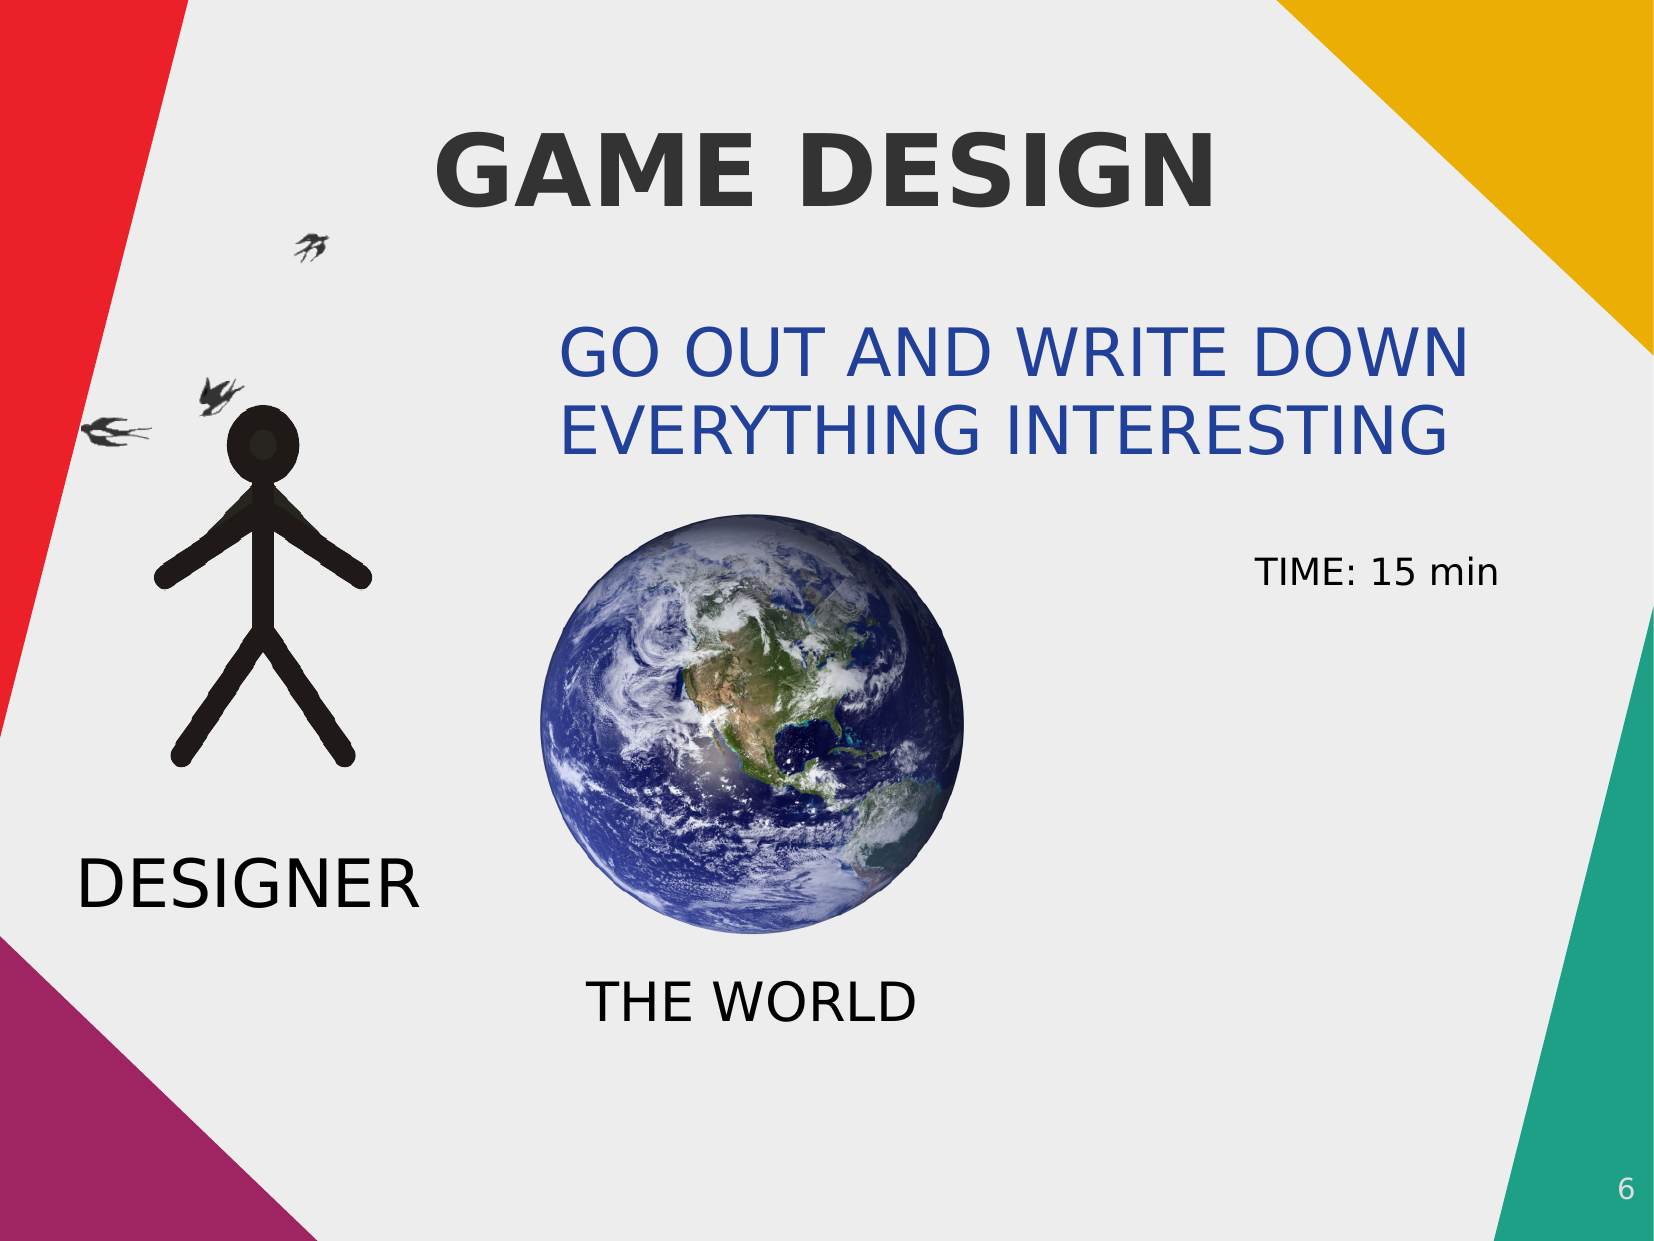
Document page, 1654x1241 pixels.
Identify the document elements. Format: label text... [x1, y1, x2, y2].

title GAME DESIGN [114, 73, 1539, 271]
text_box GO OUT AND WRITE DOWN EVERYTHING INTERESTING [543, 307, 1619, 478]
picture [0, 153, 993, 1028]
text_box THE WORLD [571, 963, 934, 1042]
text_box TIME: 15 min [1240, 543, 1515, 602]
text_box DESIGNER [61, 838, 438, 932]
